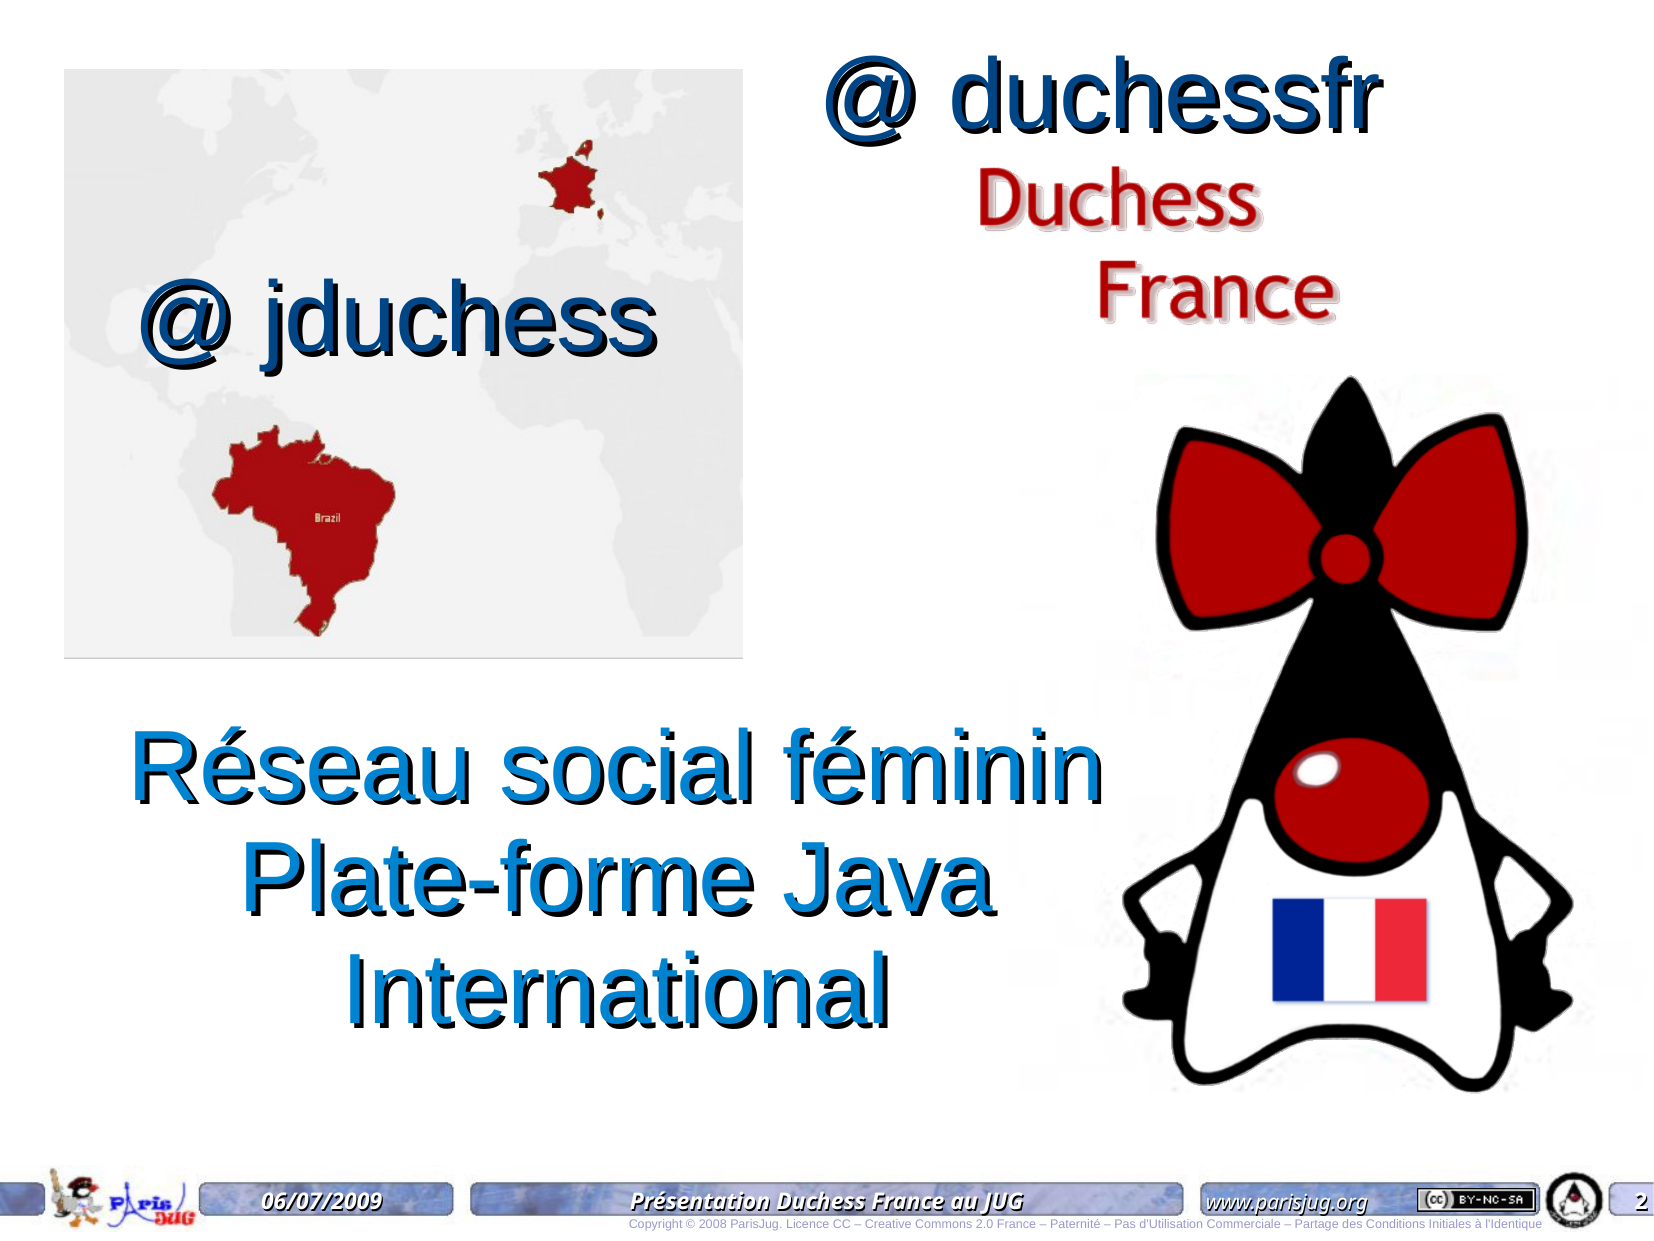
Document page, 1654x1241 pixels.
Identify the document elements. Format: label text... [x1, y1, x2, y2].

picture [0, 119, 1654, 1232]
text_box @ duchessfr [804, 30, 1397, 158]
picture [64, 69, 743, 659]
text_box @ jduchess [118, 253, 672, 381]
text_box Réseau social féminin Plate-forme Java International [112, 702, 1199, 1054]
